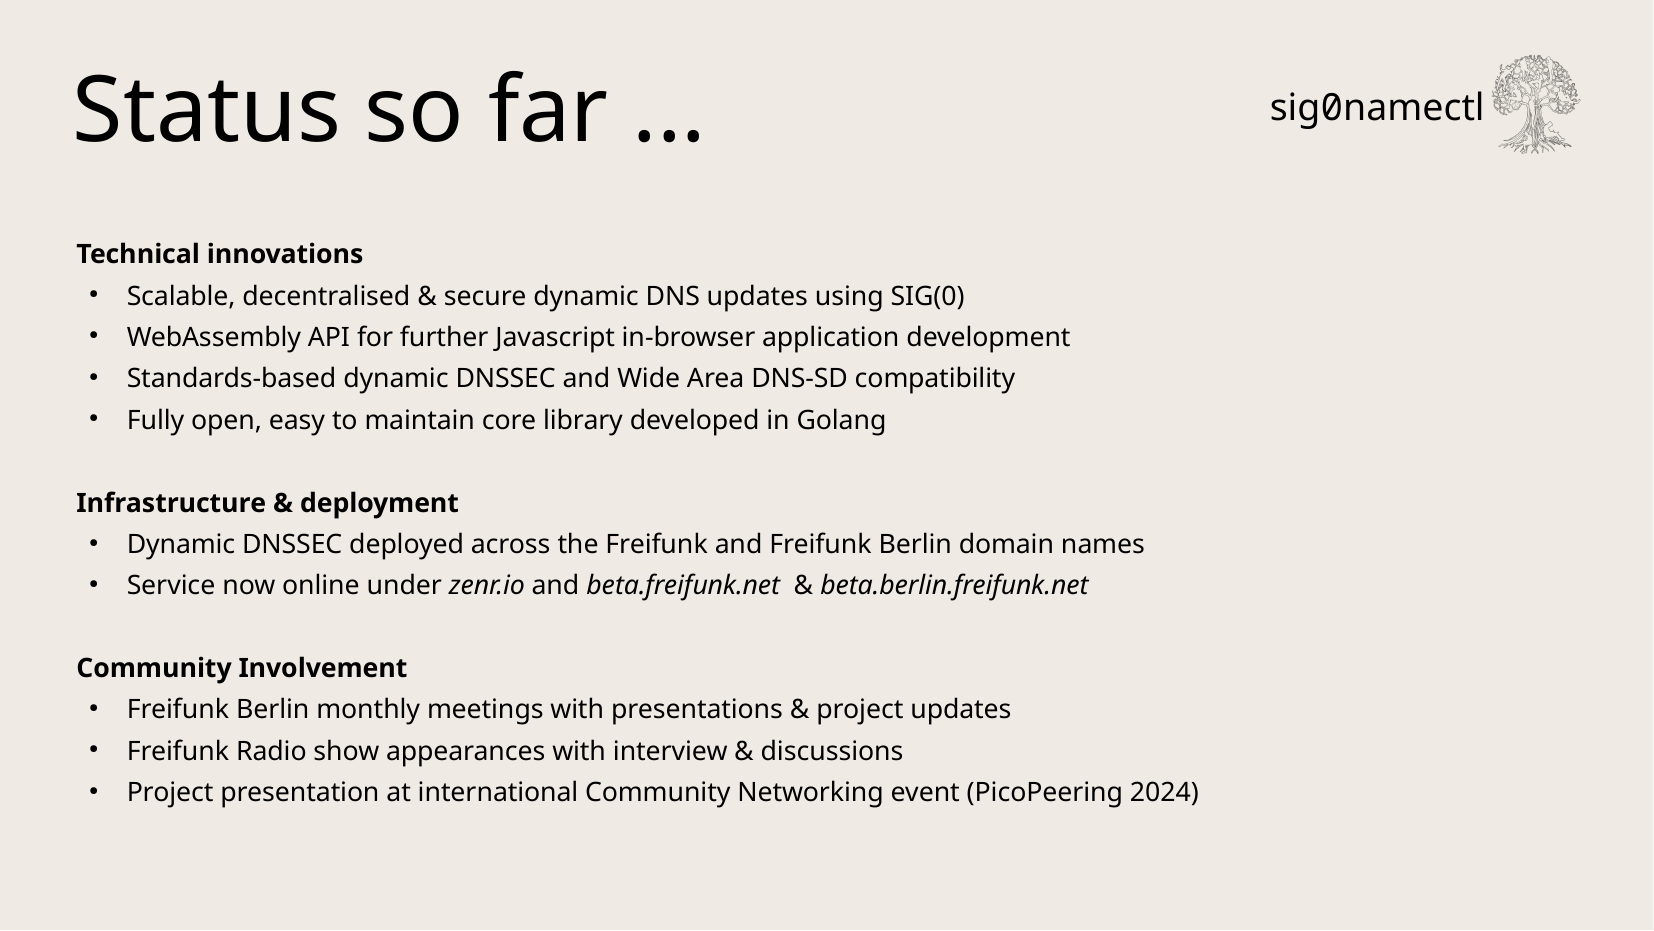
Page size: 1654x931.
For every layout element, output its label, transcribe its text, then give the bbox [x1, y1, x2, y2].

picture [1489, 47, 1582, 160]
title Status so far ... [72, 46, 1562, 166]
title sig0namectl [1269, 56, 1485, 156]
list Technical innovations Scalable, decentralised & secure dynamic DNS updates using SIG(0) WebAssembly API for further Javascript in-browser application development Standards-based dynamic DNSSEC and Wide Area DNS-SD compatibility Fully open, easy to maintain core library developed in Golang Infrastructure & deployment Dynamic DNSSEC deployed across the Freifunk and Freifunk Berlin domain names Service now online under zenr.io and beta.freifunk.net & beta.berlin.freifunk.net Community Involvement Freifunk Berlin monthly meetings with presentations & project updates Freifunk Radio show appearances with interview & discussions Project presentation at international Community Networking event (PicoPeering 2024) [76, 230, 1563, 814]
